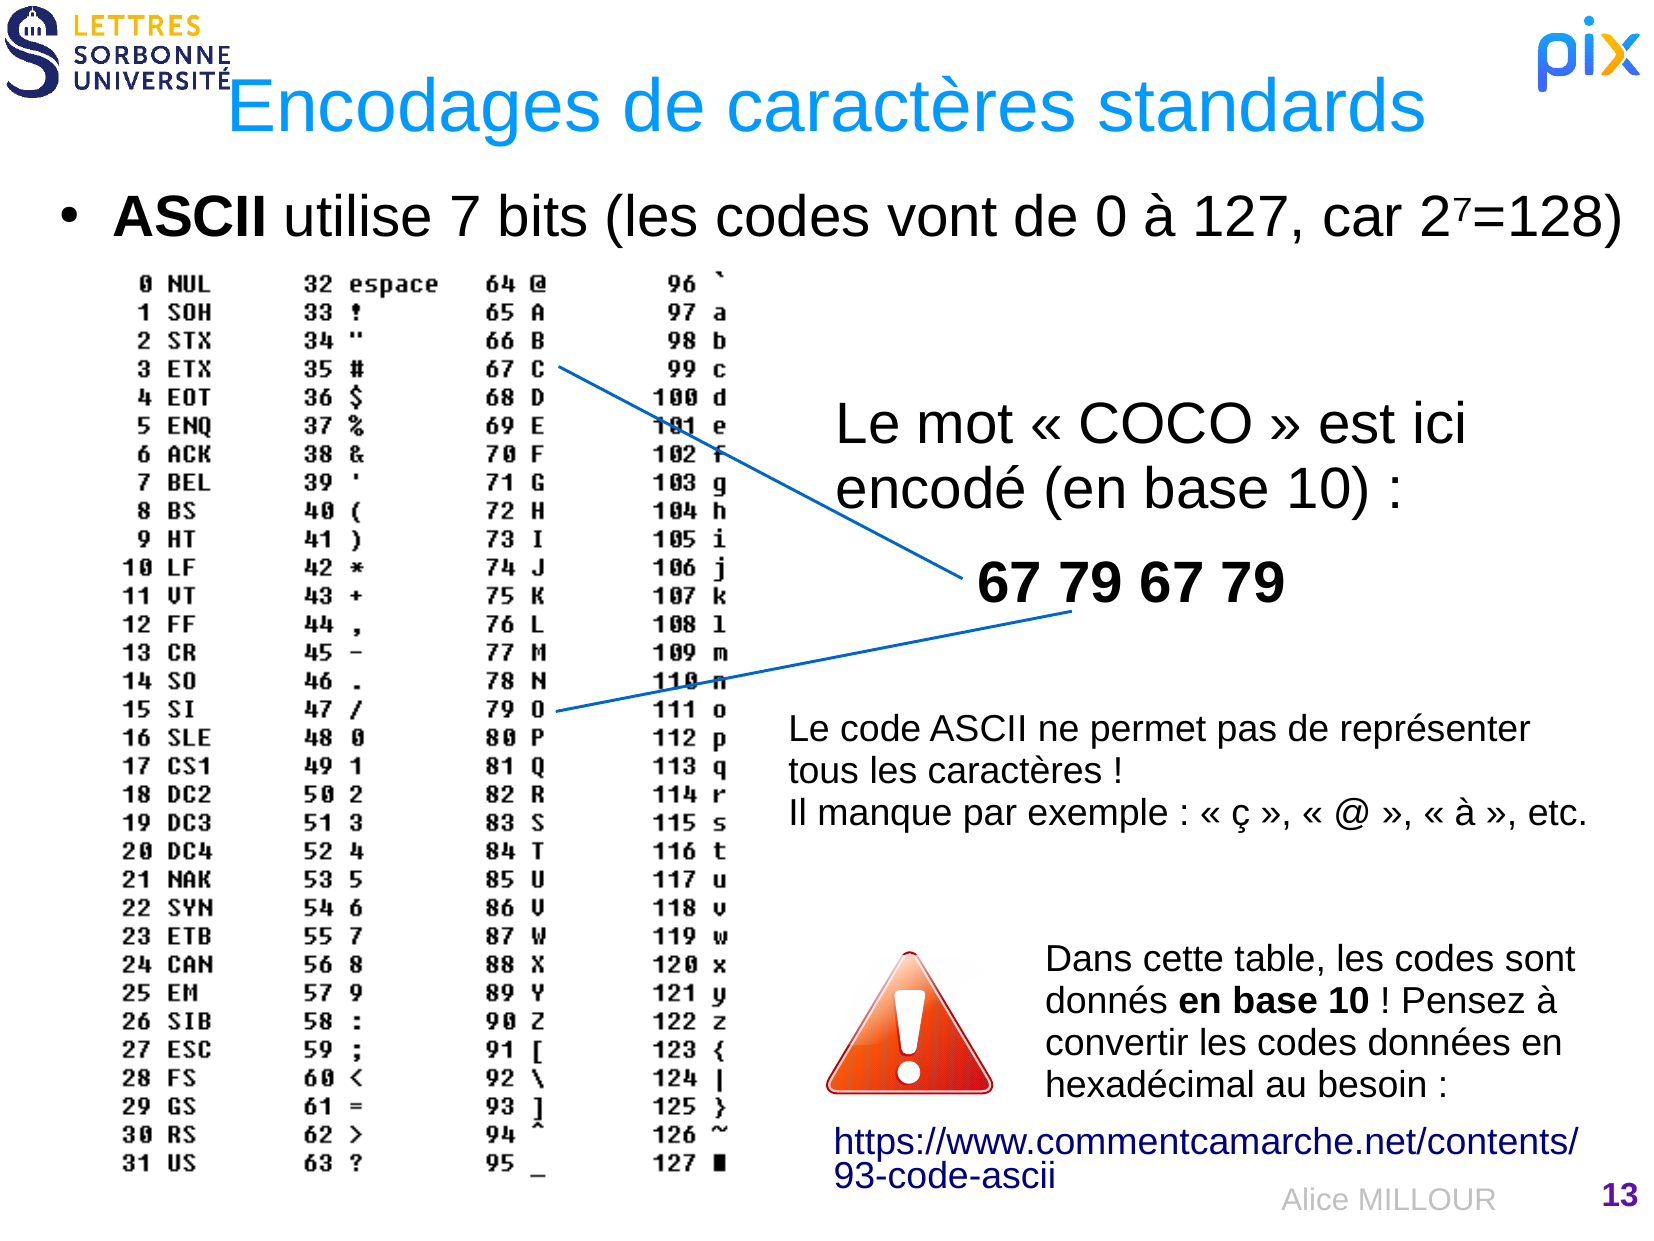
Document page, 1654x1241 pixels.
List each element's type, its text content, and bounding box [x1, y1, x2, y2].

list ASCII utilise 7 bits (les codes vont de 0 à 127, car 2⁷=128) [41, 183, 1633, 299]
picture [799, 915, 1022, 1138]
text_box Le code ASCII ne permet pas de représenter tous les caractères ! Il manque par exemple : « ç », « @ », « à », etc. [773, 699, 1625, 883]
text_box https://www.commentcamarche.net/contents/93-code-ascii [818, 1113, 1613, 1171]
picture [116, 268, 739, 1183]
text_box Dans cette table, les codes sont donnés en base 10 ! Pensez à convertir les codes données en hexadécimal au besoin : [1030, 930, 1607, 1113]
picture [5, 6, 82, 98]
title Encodages de caractères standards [82, 2, 1571, 183]
text_box Dans cette table, les codes sont donnés en base 10 ! Pensez à convertir les codes données en hexadécimal au besoin : [1030, 1171, 1607, 1239]
list Le mot « COCO » est ici encodé (en base 10) : 67 79 67 79 [764, 390, 1577, 706]
